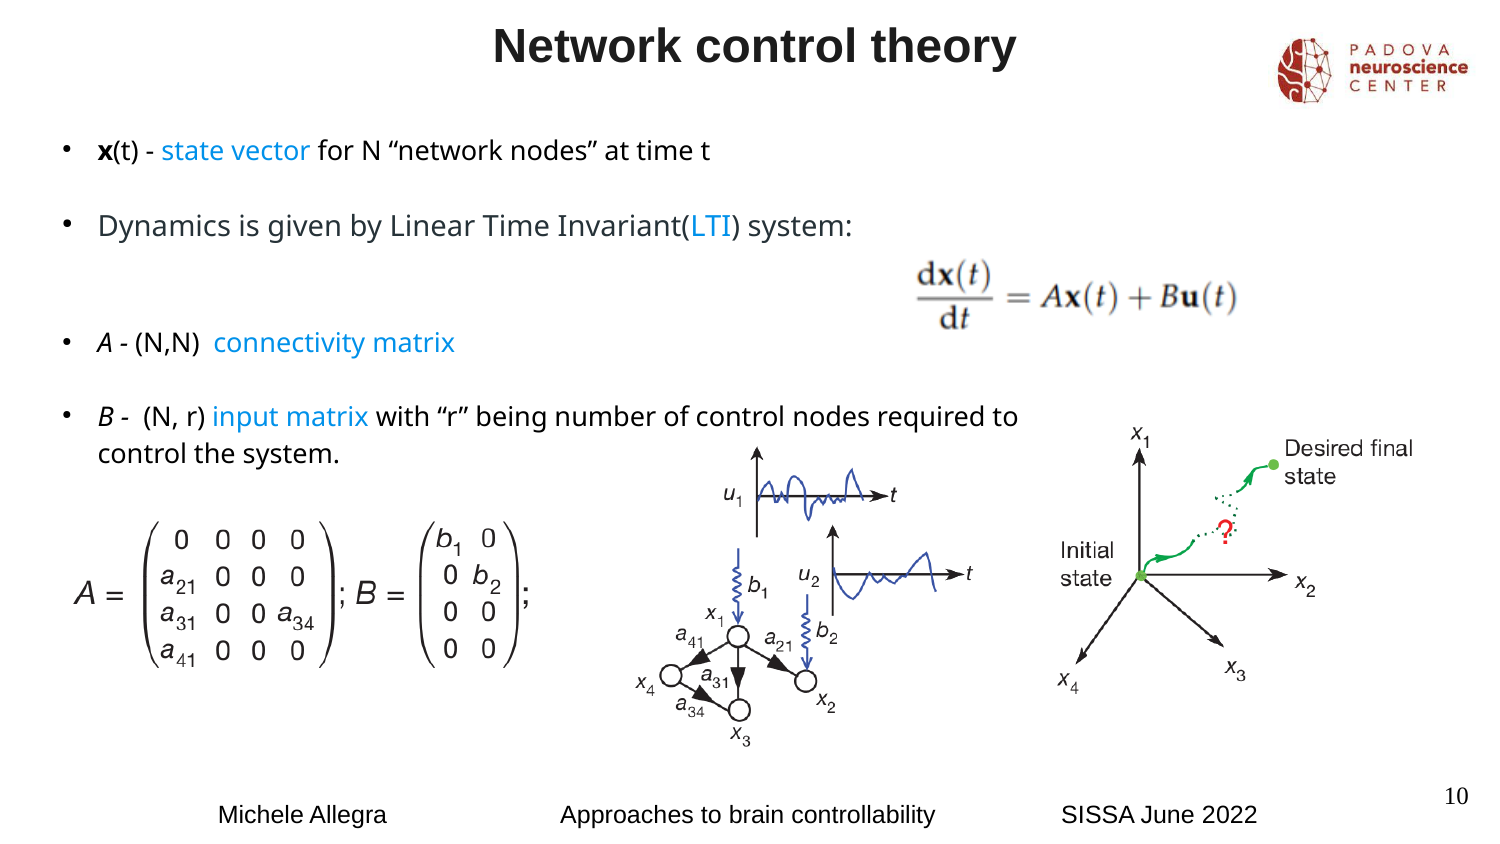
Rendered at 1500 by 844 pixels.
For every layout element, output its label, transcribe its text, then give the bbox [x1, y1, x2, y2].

text_box x(t) - state vector for N “network nodes” at time t Dynamics is given by Linear Time Invariant(LTI) system: A - (N,N) connectivity matrix B - (N, r) input matrix with “r” being number of control nodes required to control the system. [47, 124, 1123, 446]
text_box Michele Allegra Approaches to brain controllability SISSA June 2022 [64, 788, 1415, 840]
picture [1268, 10, 1476, 123]
picture [1123, 243, 1260, 347]
text_box Network control theory [74, 0, 1436, 95]
picture [1053, 403, 1421, 699]
slide_number <number> [1378, 779, 1469, 844]
picture [616, 446, 984, 753]
picture [71, 496, 532, 680]
